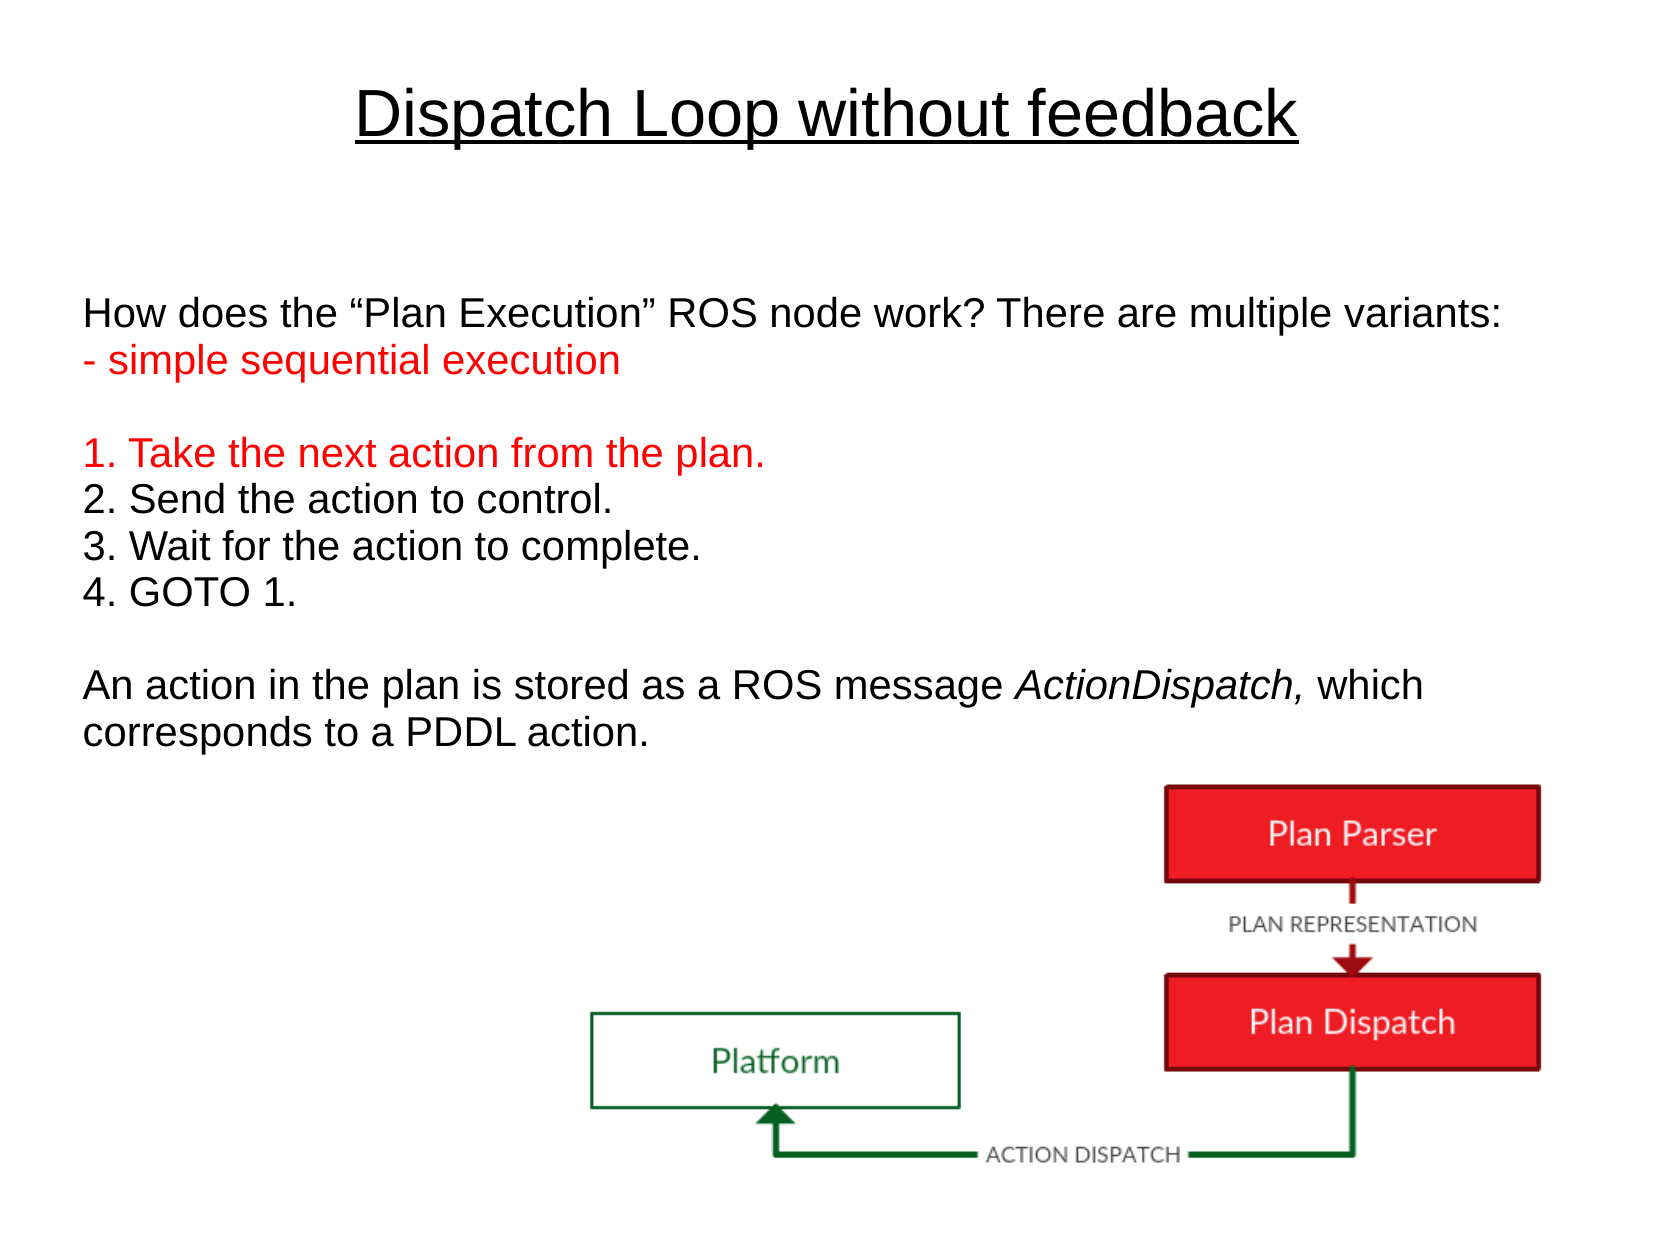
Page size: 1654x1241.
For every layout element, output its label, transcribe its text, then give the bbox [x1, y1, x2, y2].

picture [567, 1010, 1571, 1202]
title Dispatch Loop without feedback [82, 49, 1571, 178]
subtitle How does the “Plan Execution” ROS node work? There are multiple variants: - simple sequential execution 1. Take the next action from the plan. 2. Send the action to control. 3. Wait for the action to complete. 4. GOTO 1. An action in the plan is stored as a ROS message ActionDispatch, which corresponds to a PDDL action. [82, 290, 1571, 1010]
